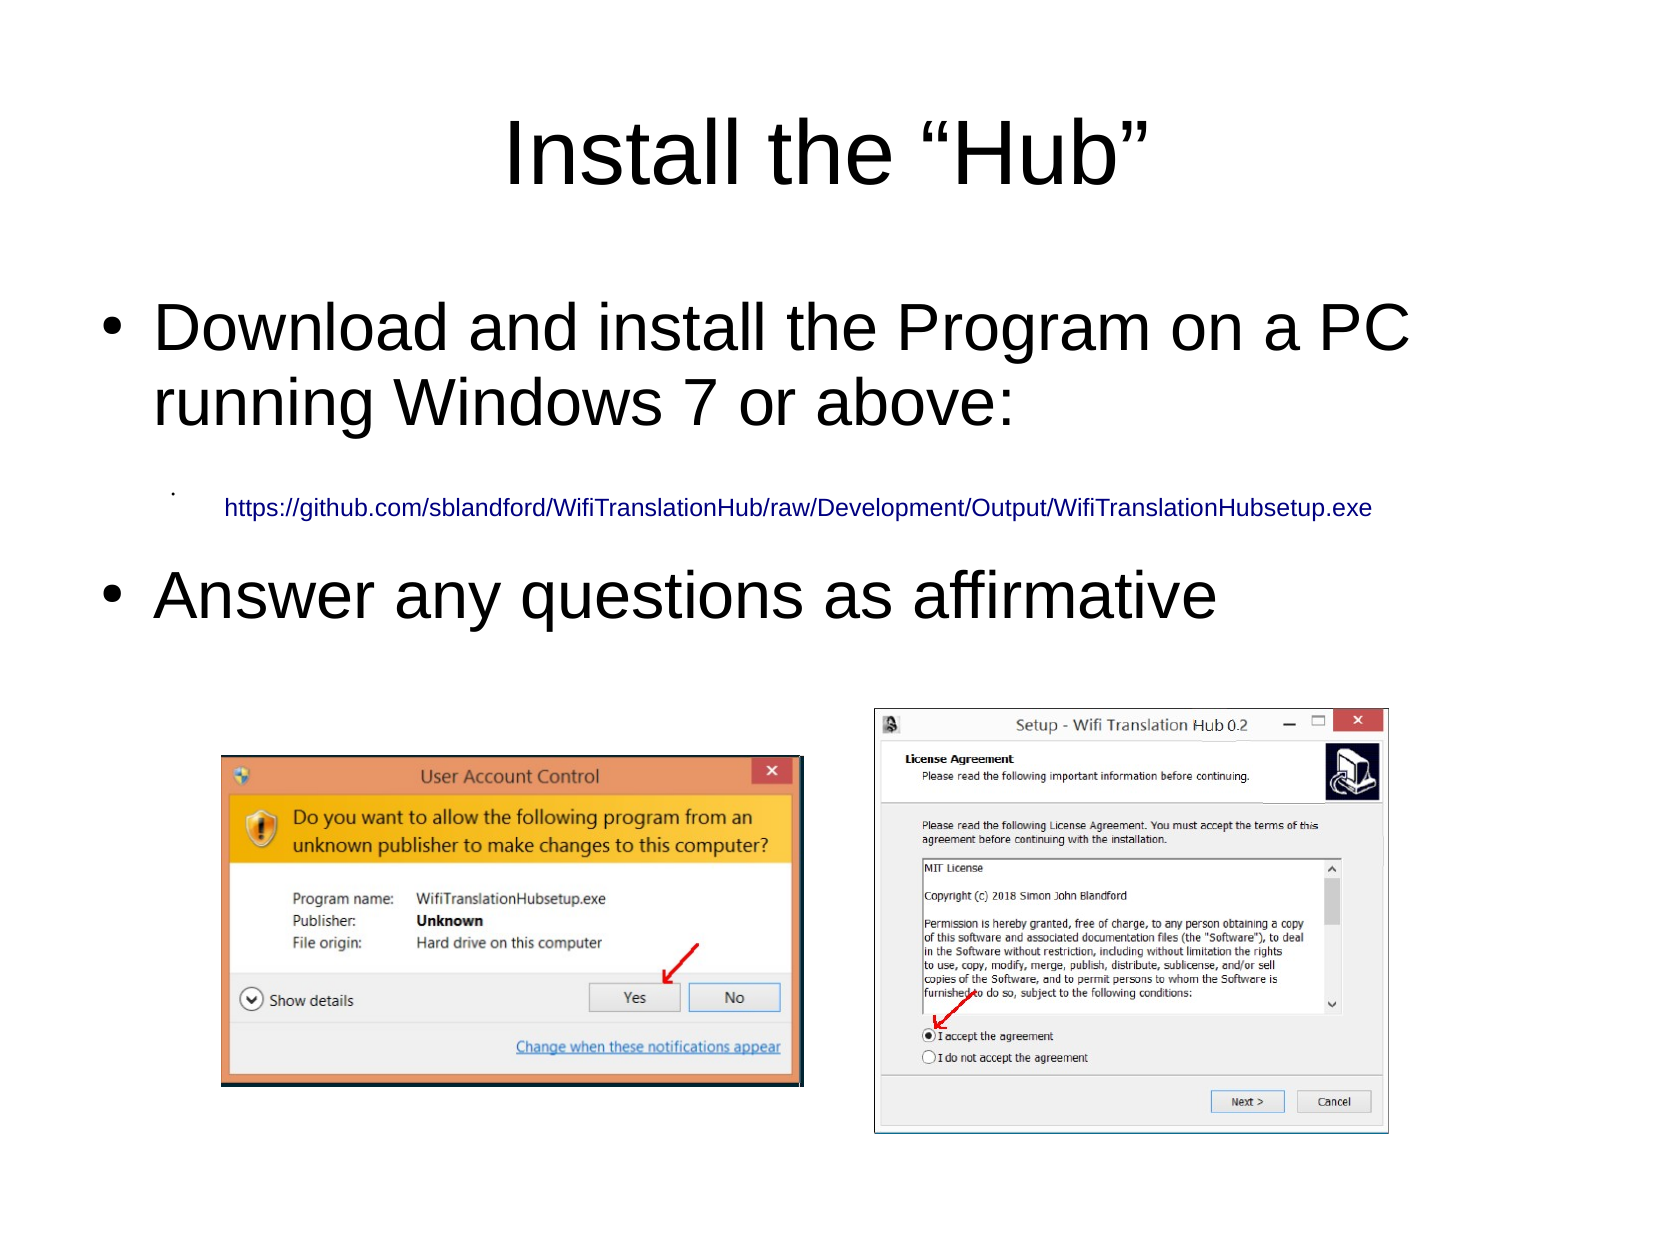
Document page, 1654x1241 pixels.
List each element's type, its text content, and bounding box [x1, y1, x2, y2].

list Download and install the Program on a PC running Windows 7 or above: https://github.com/sblandford/WifiTranslationHub/raw/Development/Output/WifiTranslationHubsetup.exe Answer any questions as affirmative [82, 290, 1571, 1010]
title Install the “Hub” [82, 49, 1571, 257]
picture [874, 708, 1389, 1134]
picture [221, 755, 804, 1087]
